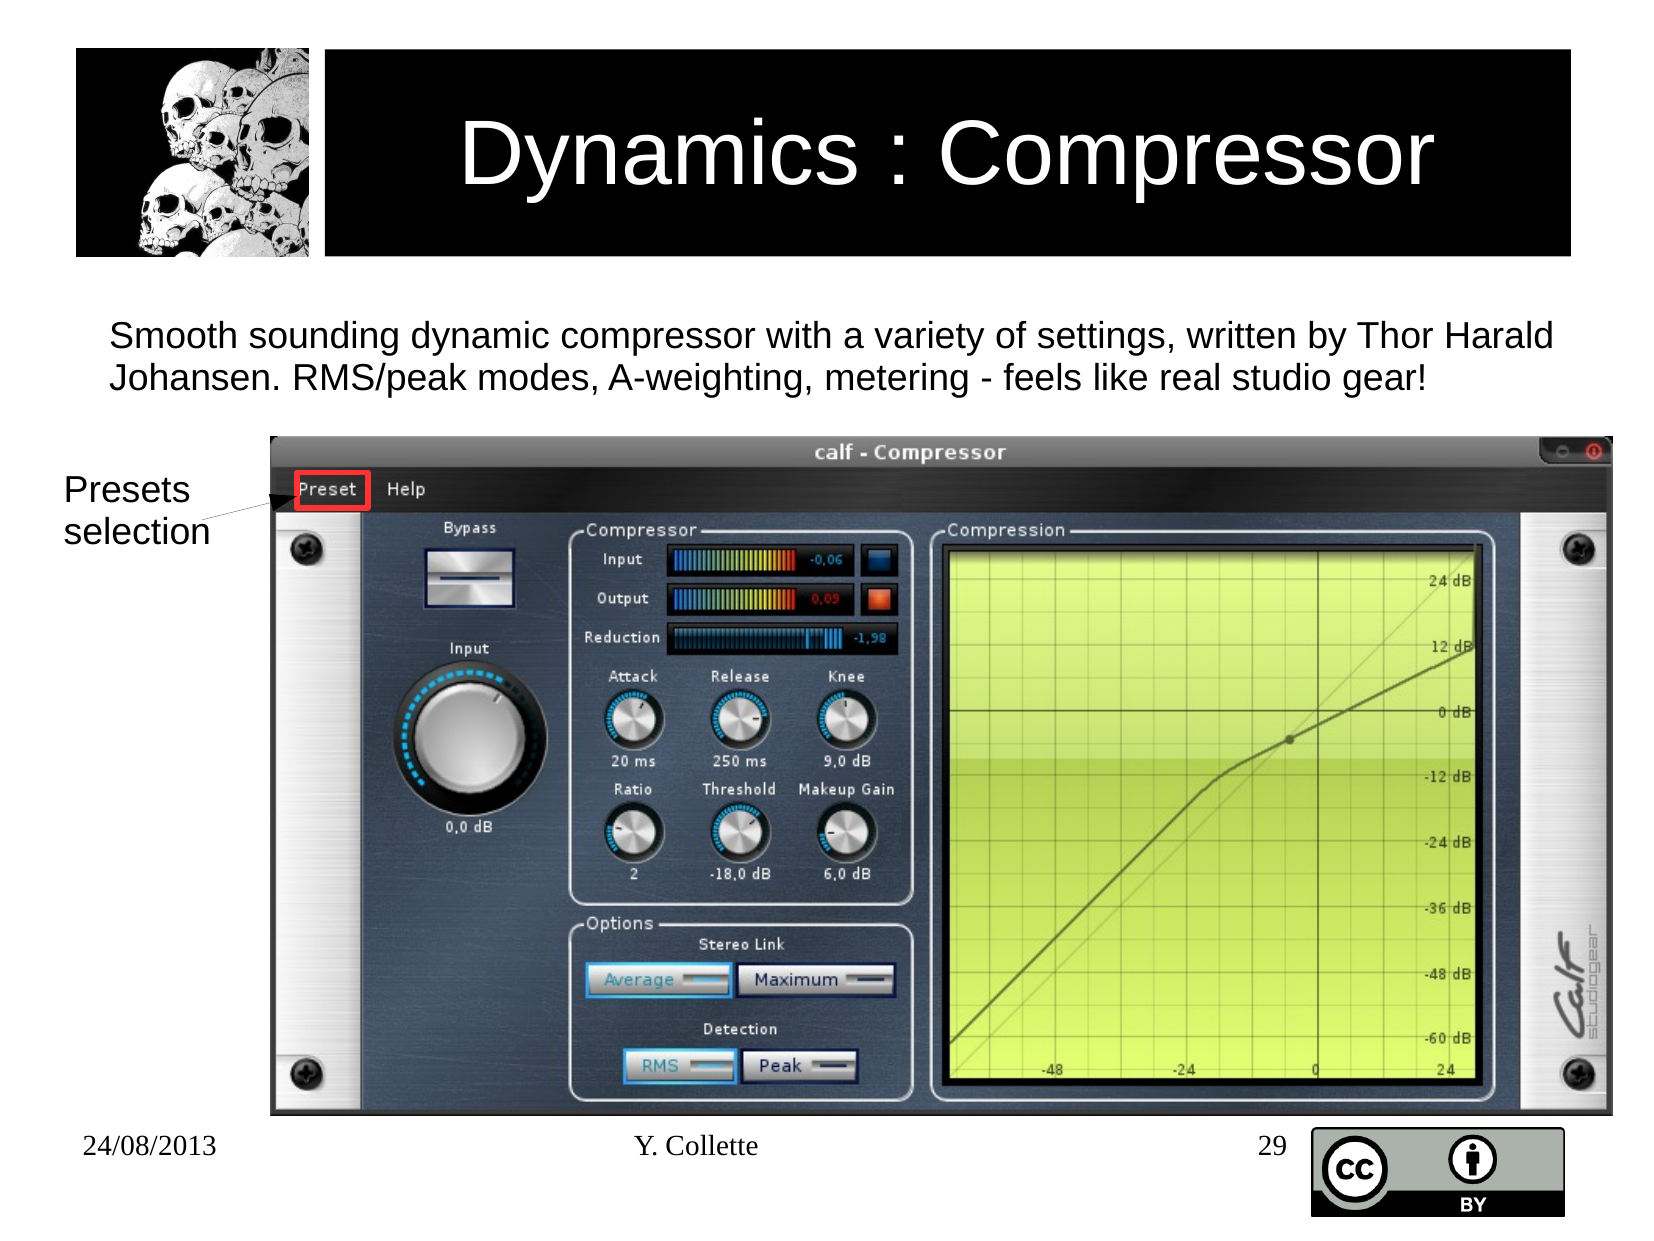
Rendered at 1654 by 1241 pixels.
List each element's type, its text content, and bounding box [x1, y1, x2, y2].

picture [270, 436, 1613, 1116]
picture [300, 475, 365, 505]
picture [1311, 1127, 1565, 1217]
picture [76, 48, 309, 257]
text_box Presets selection [48, 460, 238, 560]
title Dynamics : Compressor [324, 49, 1571, 257]
text_box Smooth sounding dynamic compressor with a variety of settings, written by Thor Harald Johansen. RMS/peak modes, A-weighting, metering - feels like real studio gear! [94, 307, 1571, 406]
